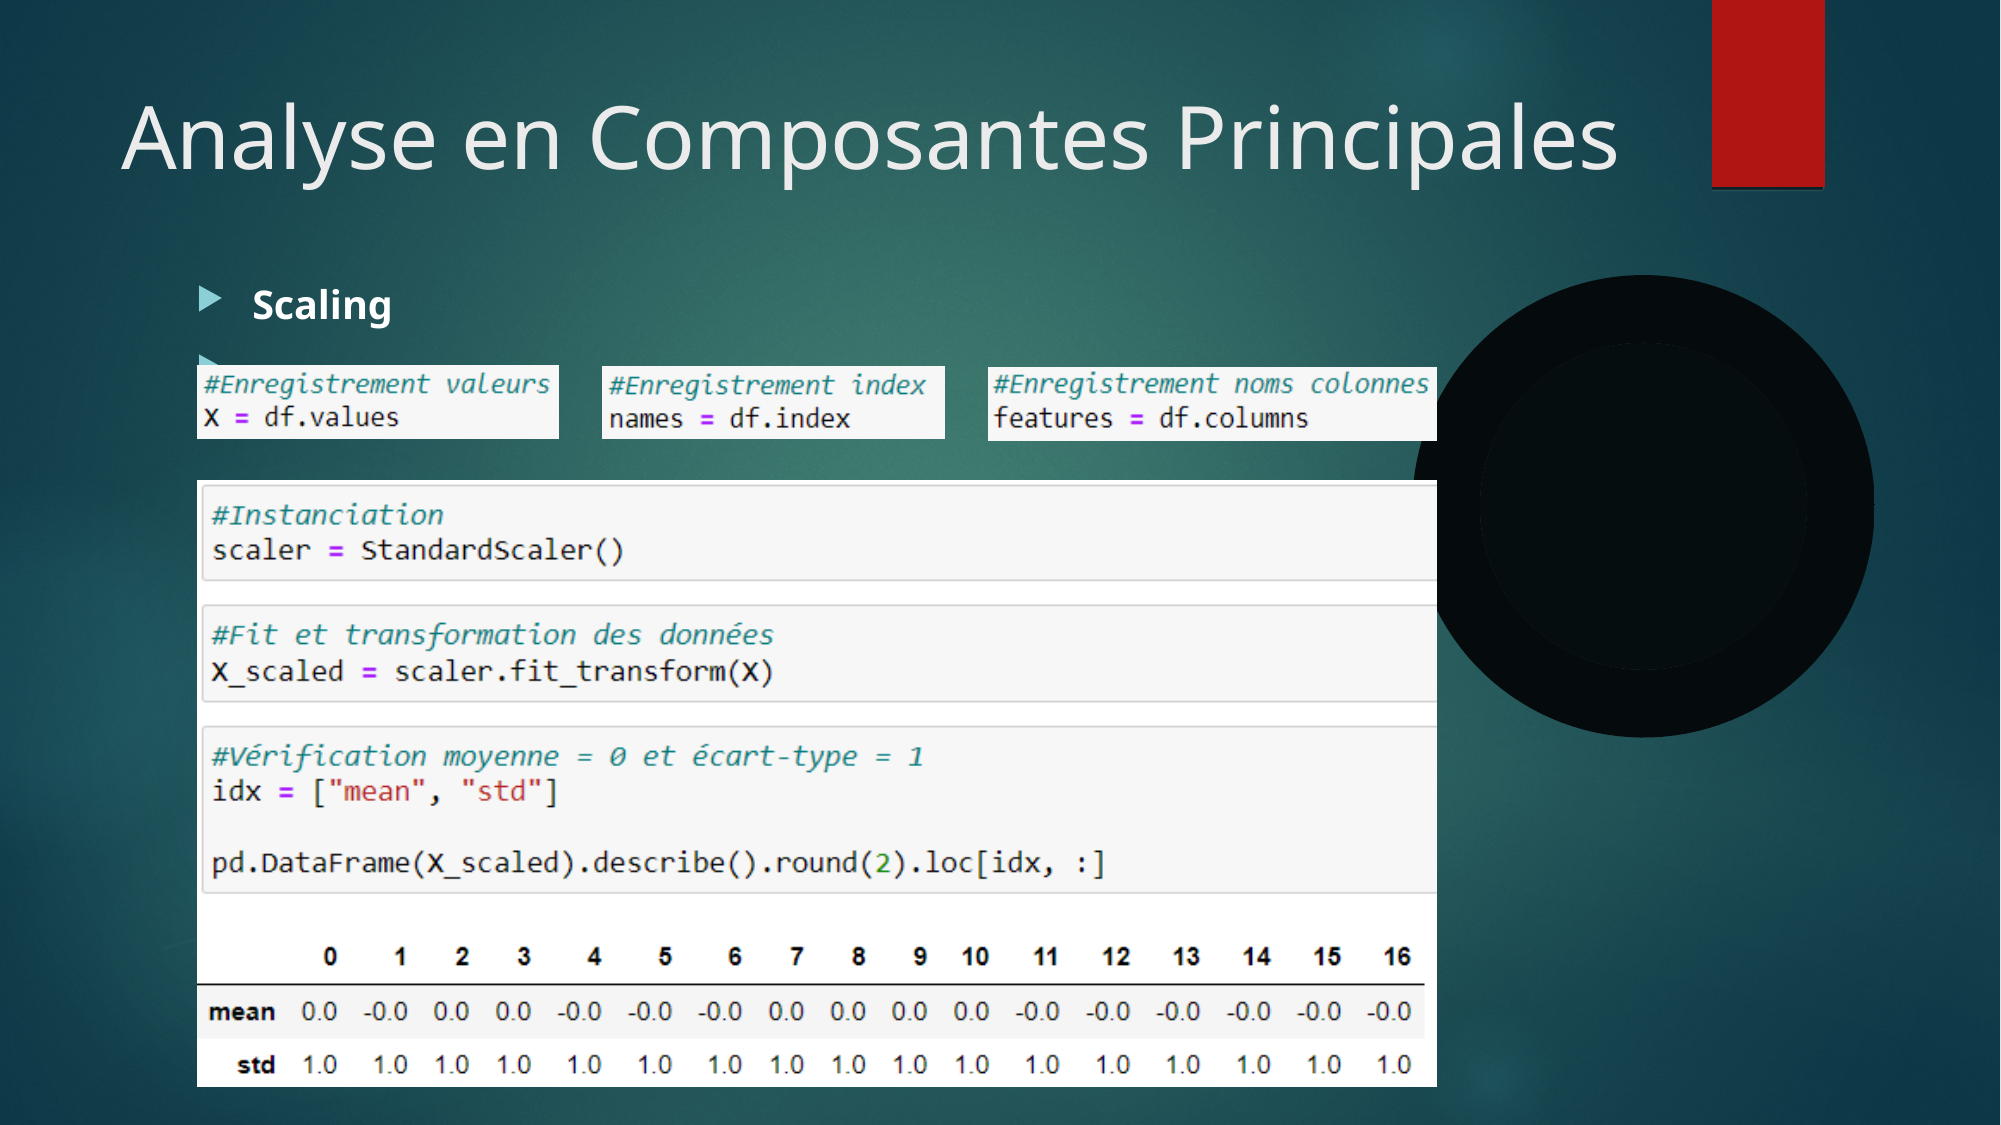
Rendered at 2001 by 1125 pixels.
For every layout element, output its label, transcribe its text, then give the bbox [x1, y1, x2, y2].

picture [197, 365, 559, 439]
title Analyse en Composantes Principales [106, 74, 1770, 305]
picture [197, 480, 1437, 1087]
list Scaling [181, 272, 1649, 1026]
picture [602, 366, 945, 439]
picture [988, 367, 1437, 441]
